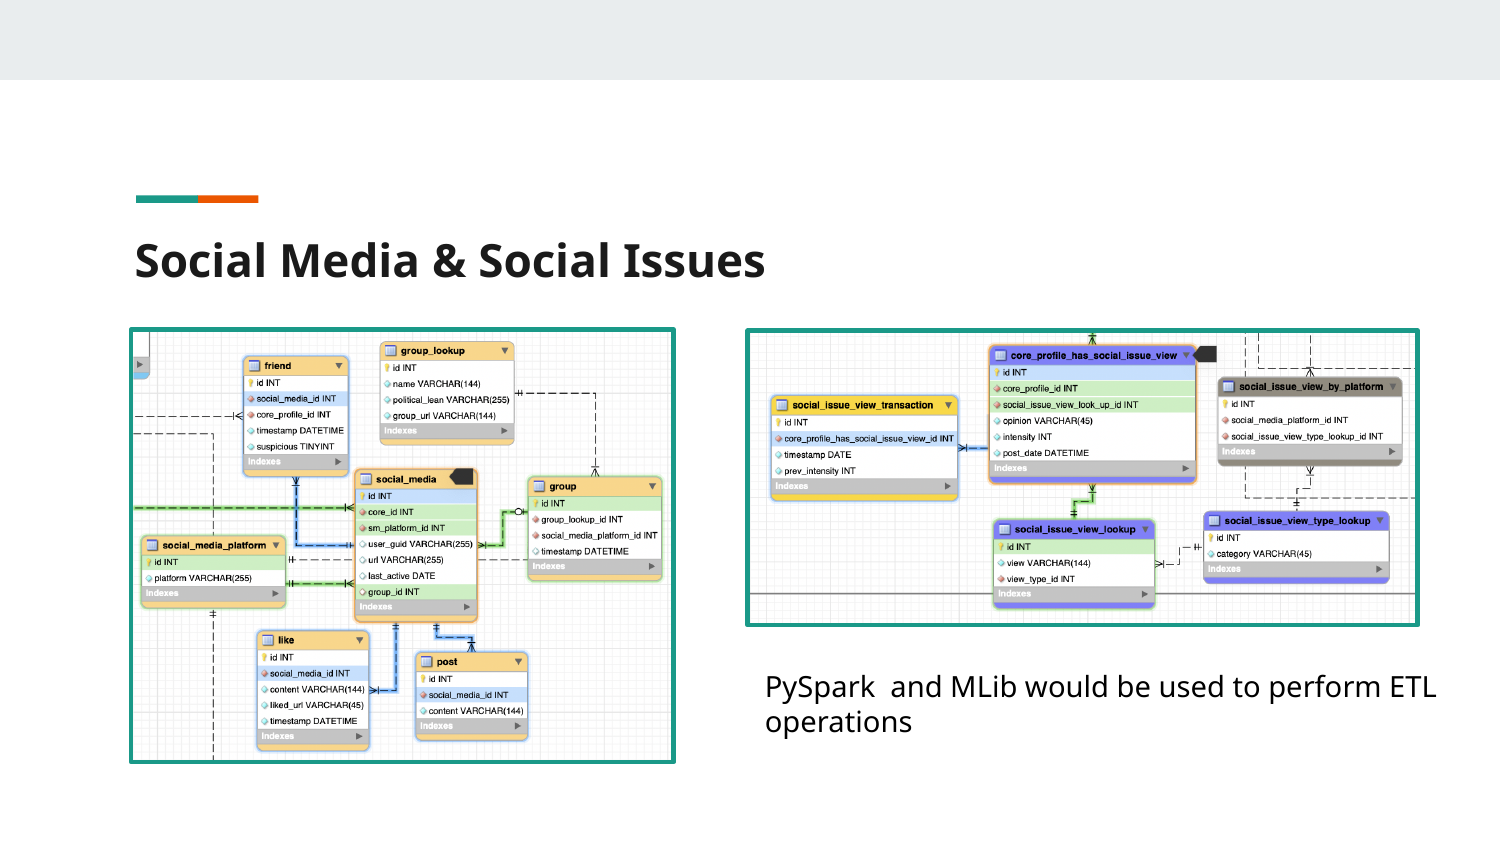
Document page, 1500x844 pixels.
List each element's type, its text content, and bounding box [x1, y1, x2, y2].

picture [750, 333, 1416, 623]
picture [133, 332, 672, 760]
text_box PySpark and MLib would be used to perform ETL operations [749, 652, 1453, 735]
title Social Media & Social Issues [119, 216, 1381, 305]
